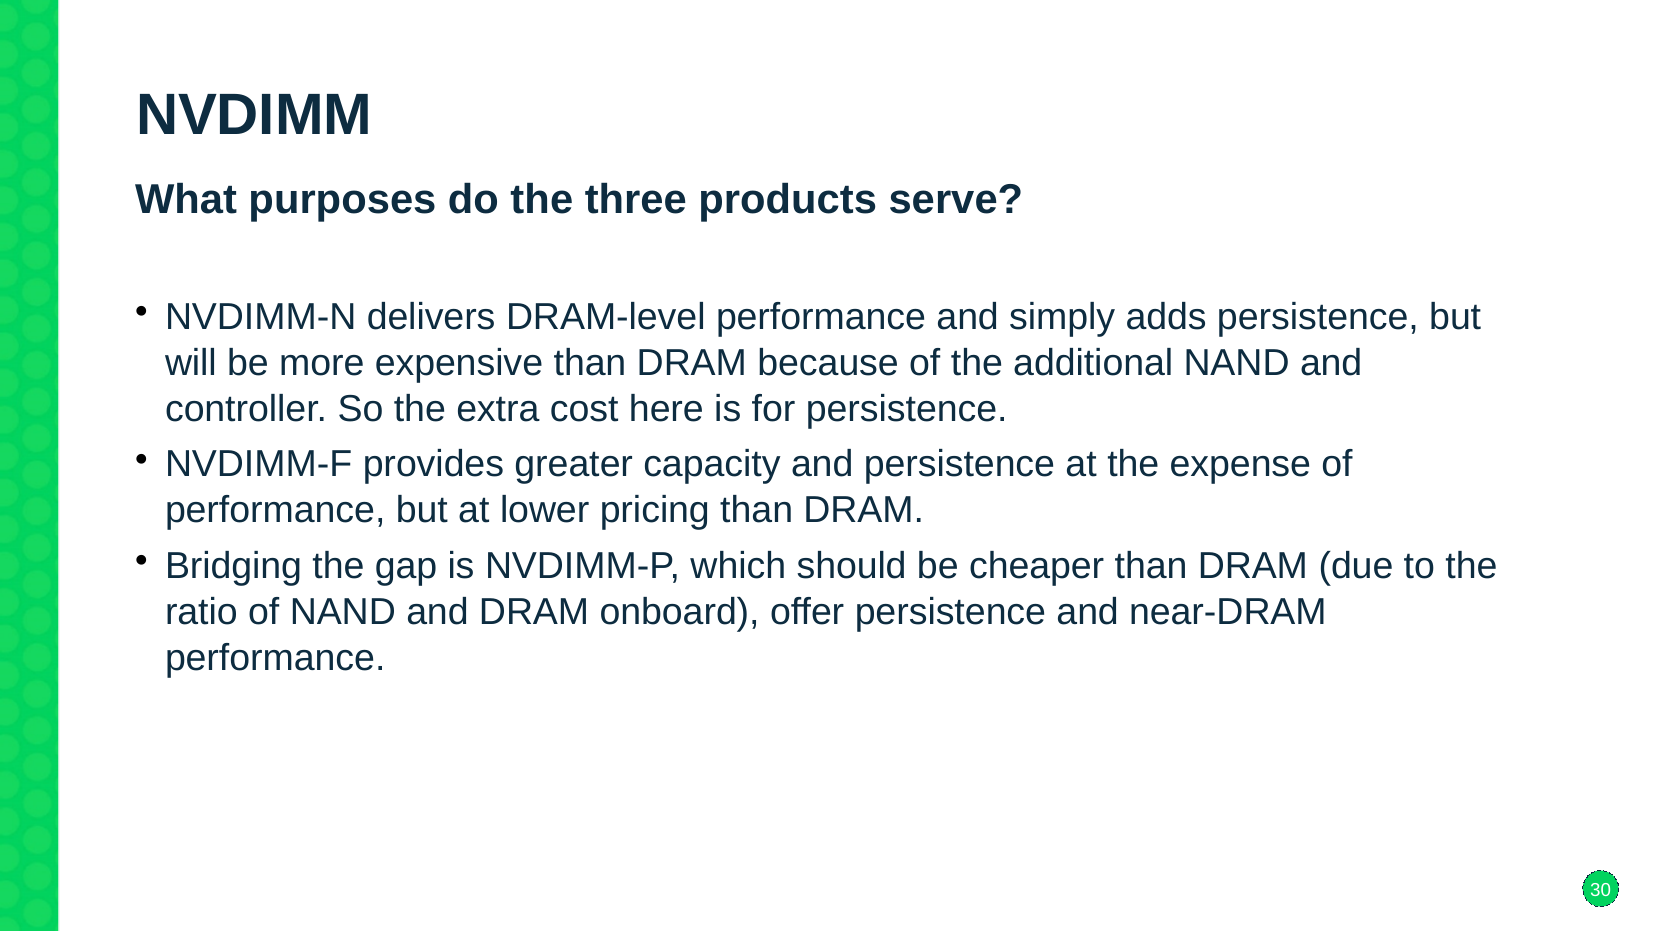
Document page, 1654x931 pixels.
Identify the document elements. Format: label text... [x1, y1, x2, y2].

title NVDIMM [121, 37, 1531, 193]
list What purposes do the three products serve? NVDIMM-N delivers DRAM-level performance and simply adds persistence, but will be more expensive than DRAM because of the additional NAND and controller. So the extra cost here is for persistence. NVDIMM-F provides greater capacity and persistence at the expense of performance, but at lower pricing than DRAM. Bridging the gap is NVDIMM-P, which should be cheaper than DRAM (due to the ratio of NAND and DRAM onboard), offer persistence and near-DRAM performance. [120, 163, 1530, 868]
picture [0, 0, 76, 931]
